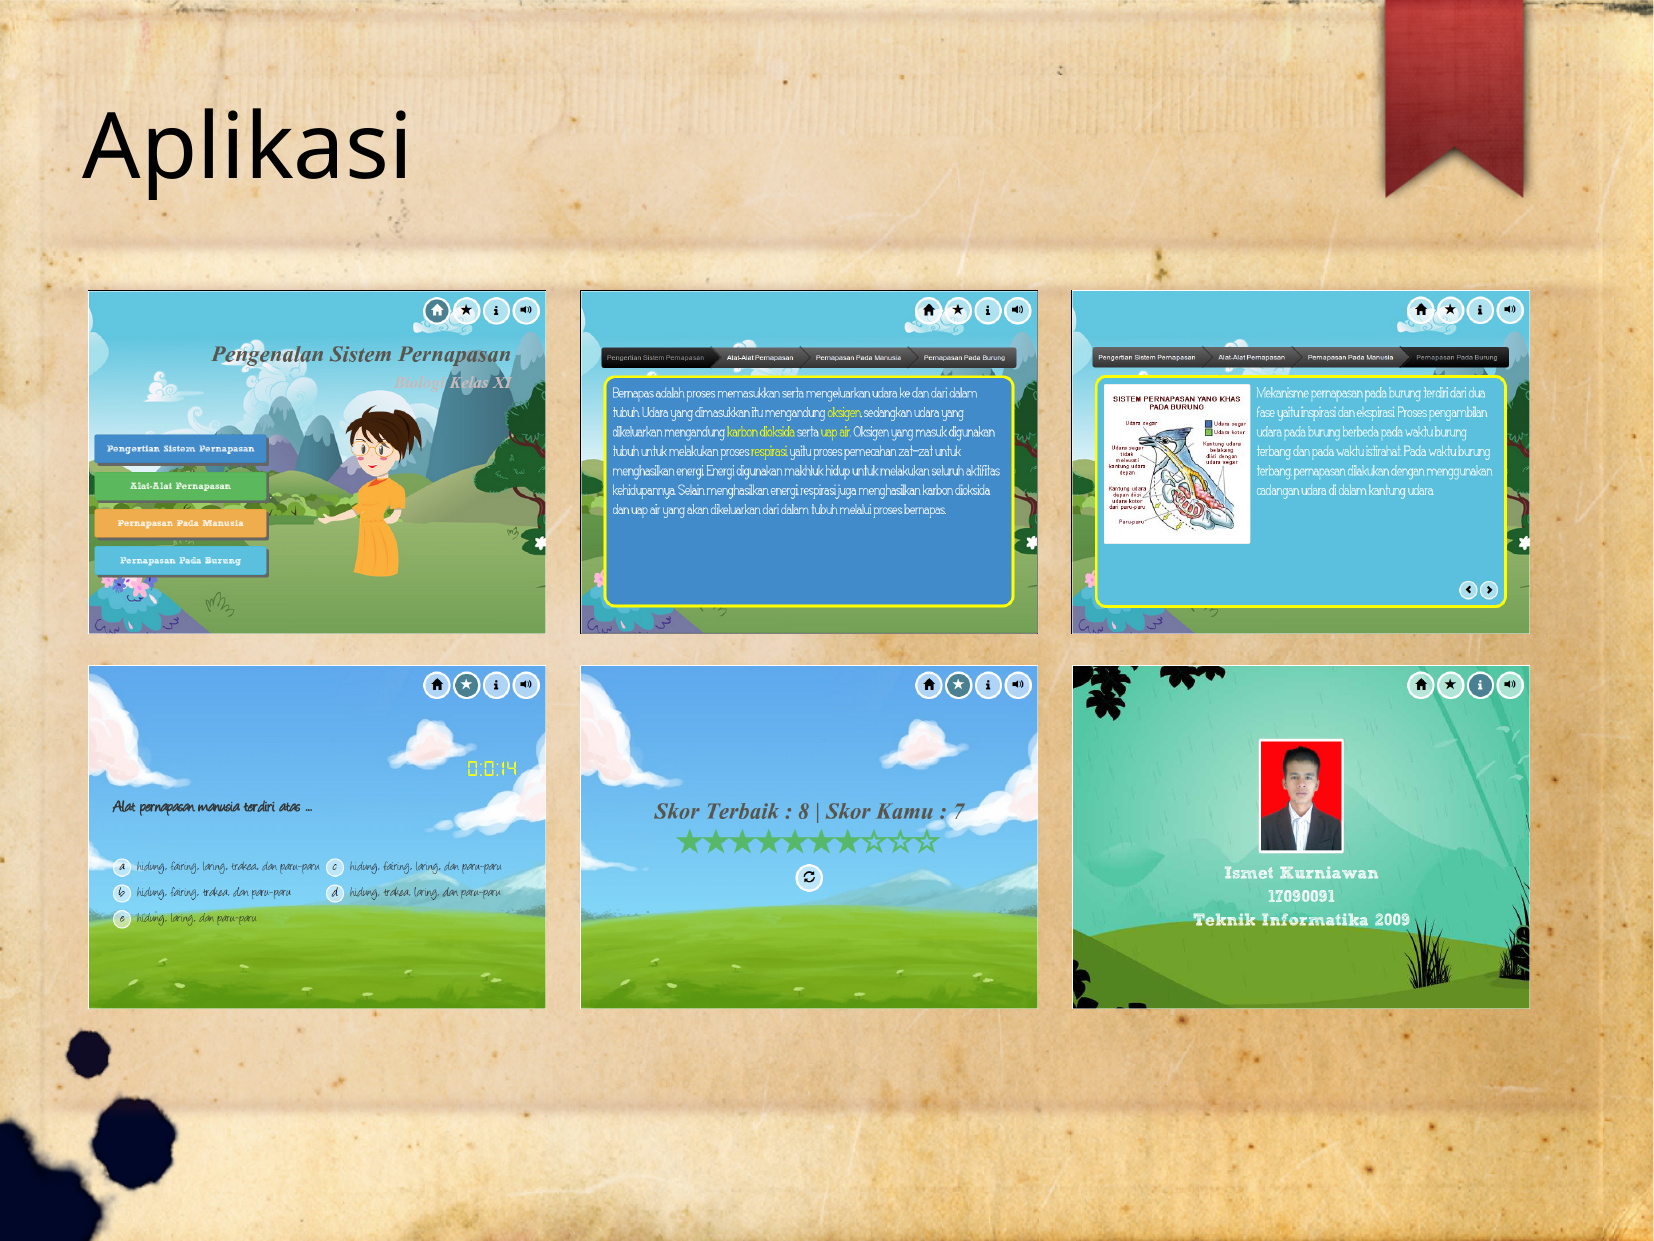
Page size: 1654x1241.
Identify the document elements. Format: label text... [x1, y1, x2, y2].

picture [0, 0, 1654, 1241]
title Aplikasi [82, 49, 1347, 237]
